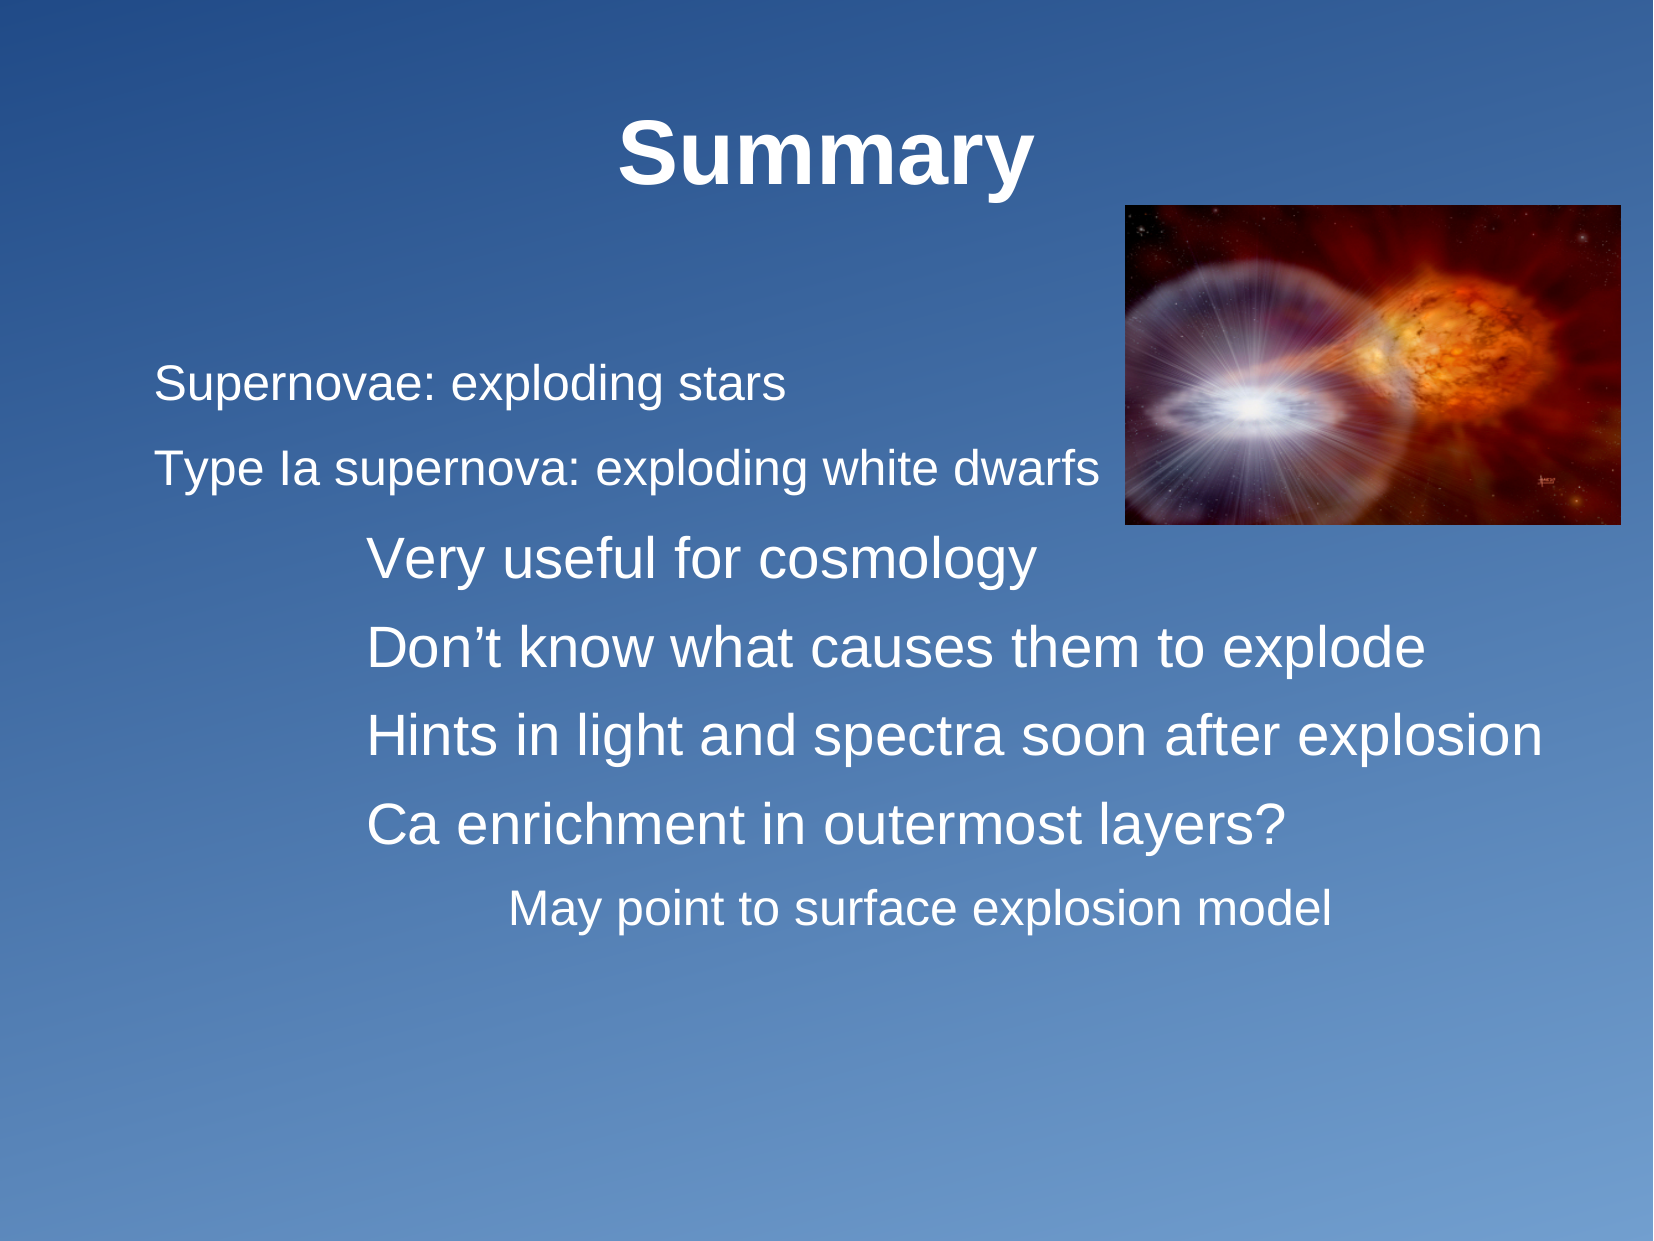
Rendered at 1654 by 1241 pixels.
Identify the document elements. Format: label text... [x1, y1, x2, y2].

picture [1125, 205, 1621, 526]
title Summary [82, 49, 1571, 257]
list Supernovae: exploding stars Type Ia supernova: exploding white dwarfs Very useful for cosmology Don’t know what causes them to explode Hints in light and spectra soon after explosion Ca enrichment in outermost layers? May point to surface explosion model [82, 355, 1571, 1075]
